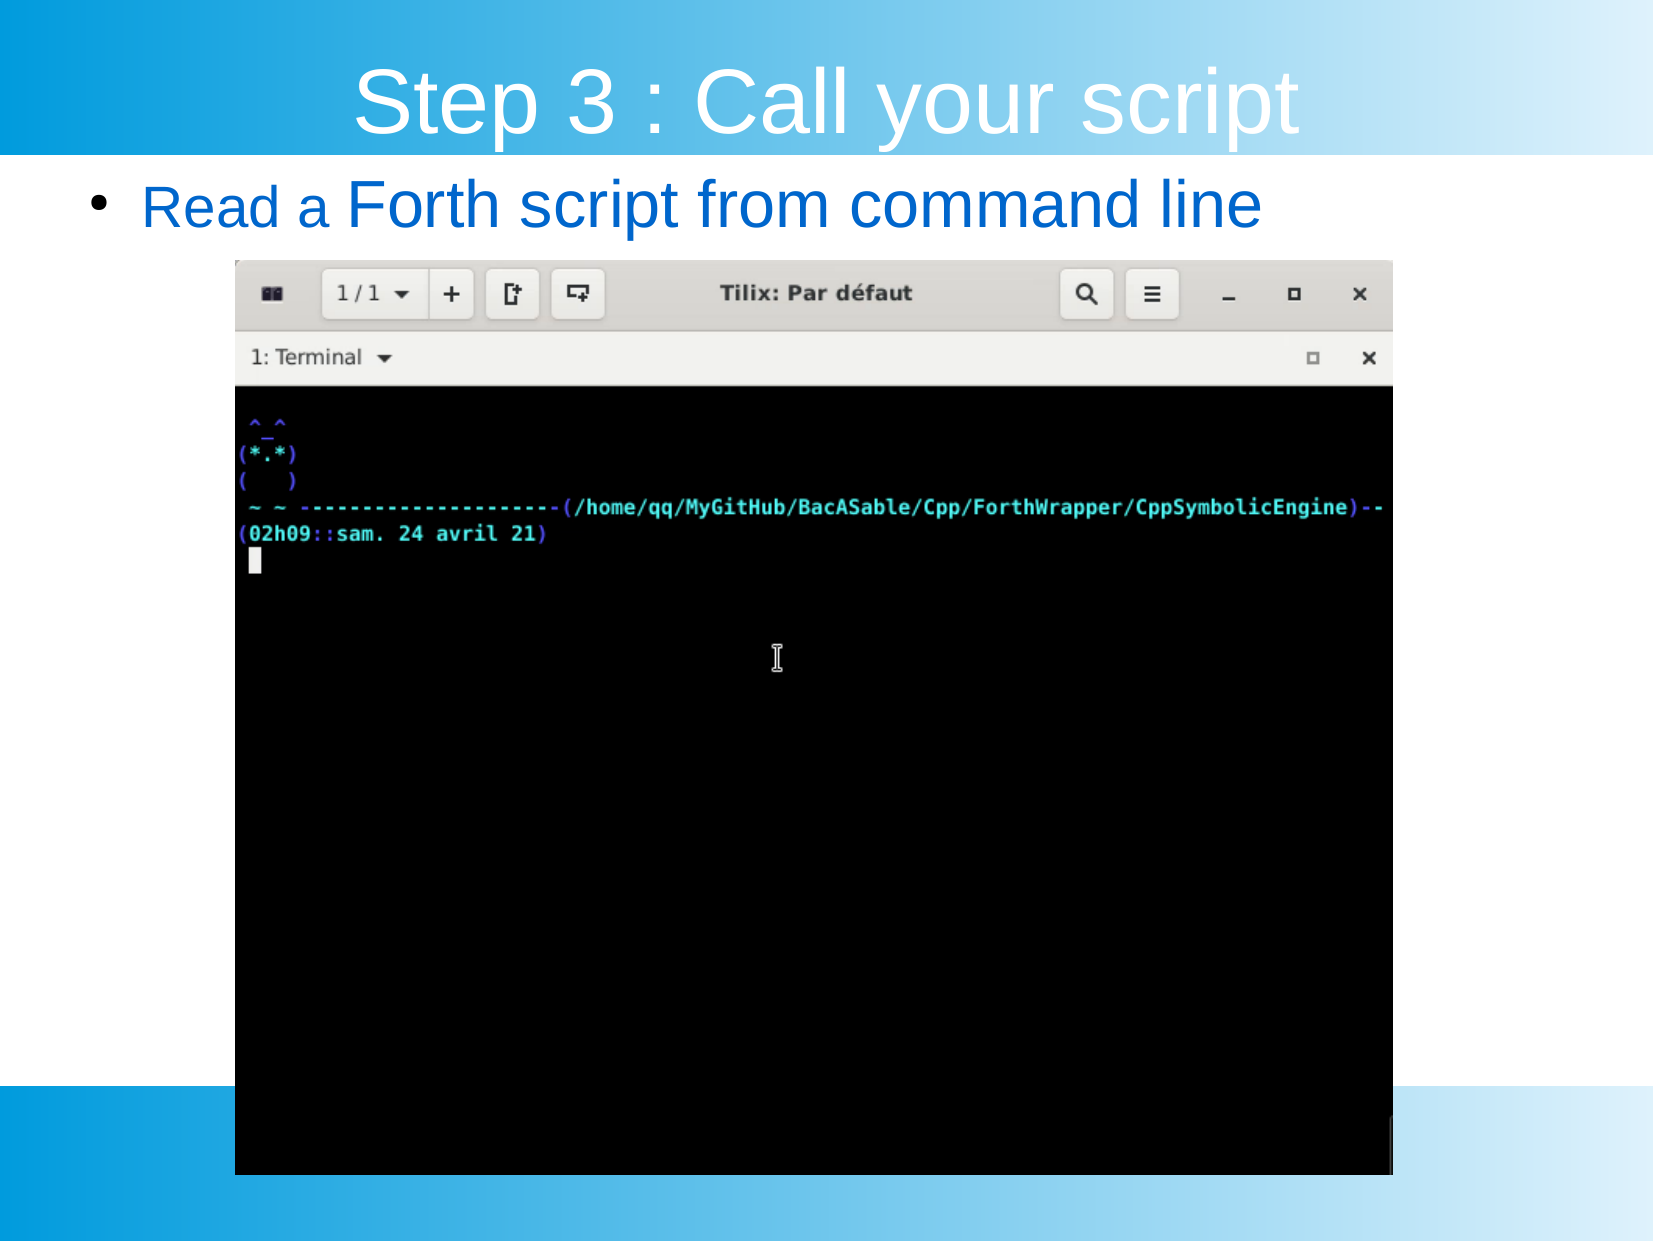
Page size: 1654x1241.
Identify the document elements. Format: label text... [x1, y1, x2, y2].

list Read a Forth script from command line [70, 166, 1560, 886]
title Step 3 : Call your script [82, 49, 1571, 155]
text_box [234, 259, 1394, 1176]
